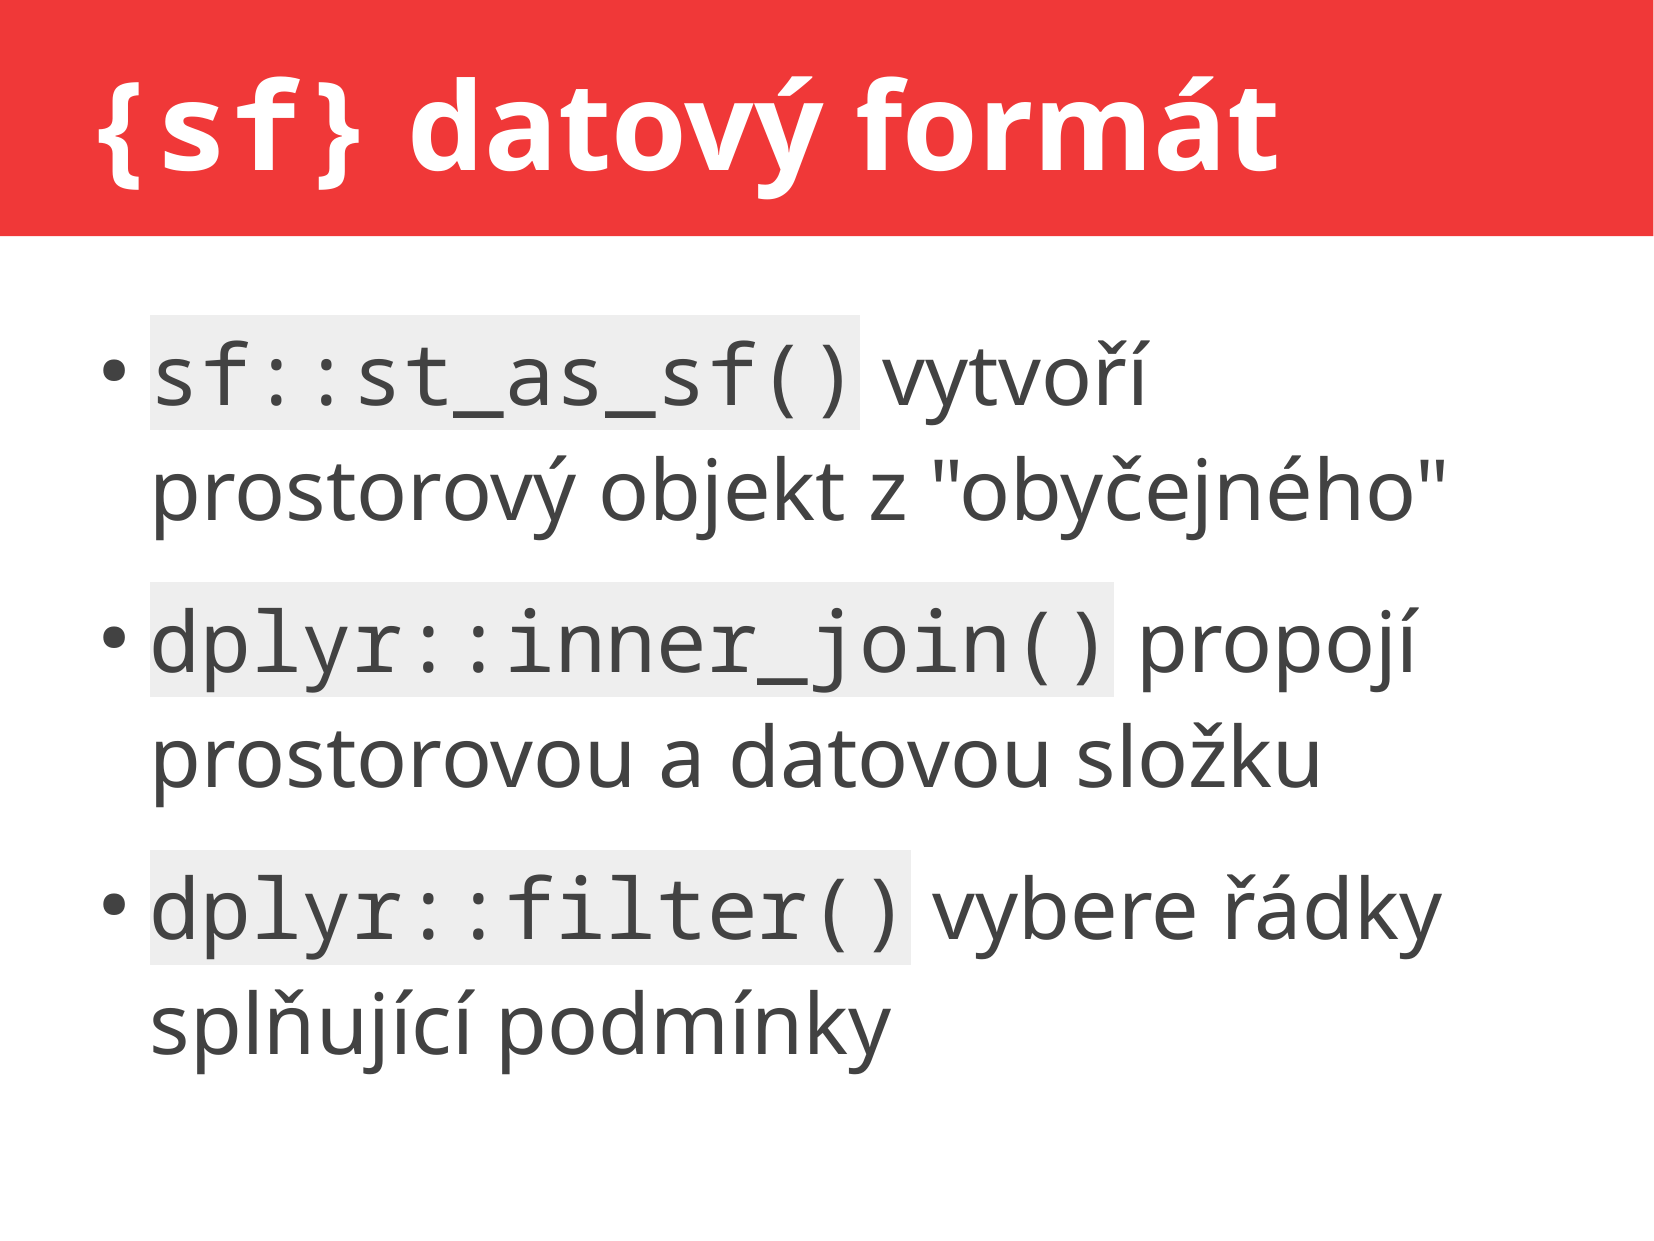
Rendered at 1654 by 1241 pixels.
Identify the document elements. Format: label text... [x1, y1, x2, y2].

title {sf} datový formát [82, 19, 1571, 227]
list sf::st_as_sf() vytvoří prostorový objekt z "obyčejného" dplyr::inner_join() propojí prostorovou a datovou složku dplyr::filter() vybere řádky splňující podmínky [82, 314, 1563, 1080]
